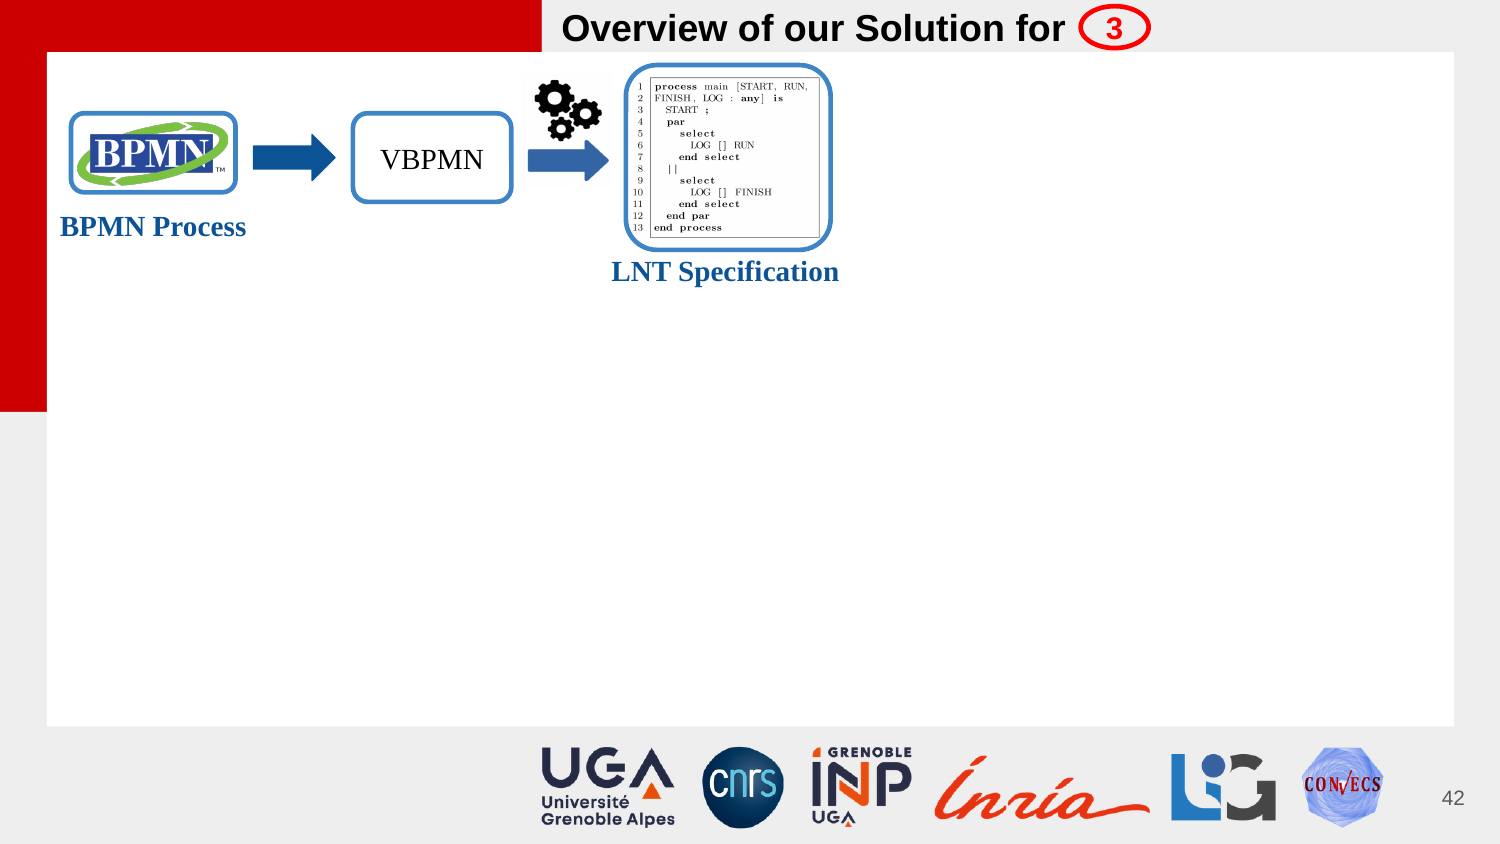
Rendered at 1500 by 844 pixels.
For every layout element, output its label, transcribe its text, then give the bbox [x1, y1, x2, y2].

text_box [253, 134, 335, 181]
text_box BPMN Process [12, 197, 294, 252]
text_box Overview of our Solution for [546, 0, 1441, 55]
picture [0, 0, 1500, 844]
text_box 3 [1080, 6, 1149, 49]
slide_number <numéro> [1389, 764, 1480, 830]
text_box LNT Specification [588, 248, 863, 291]
text_box VBPMN [352, 113, 512, 202]
